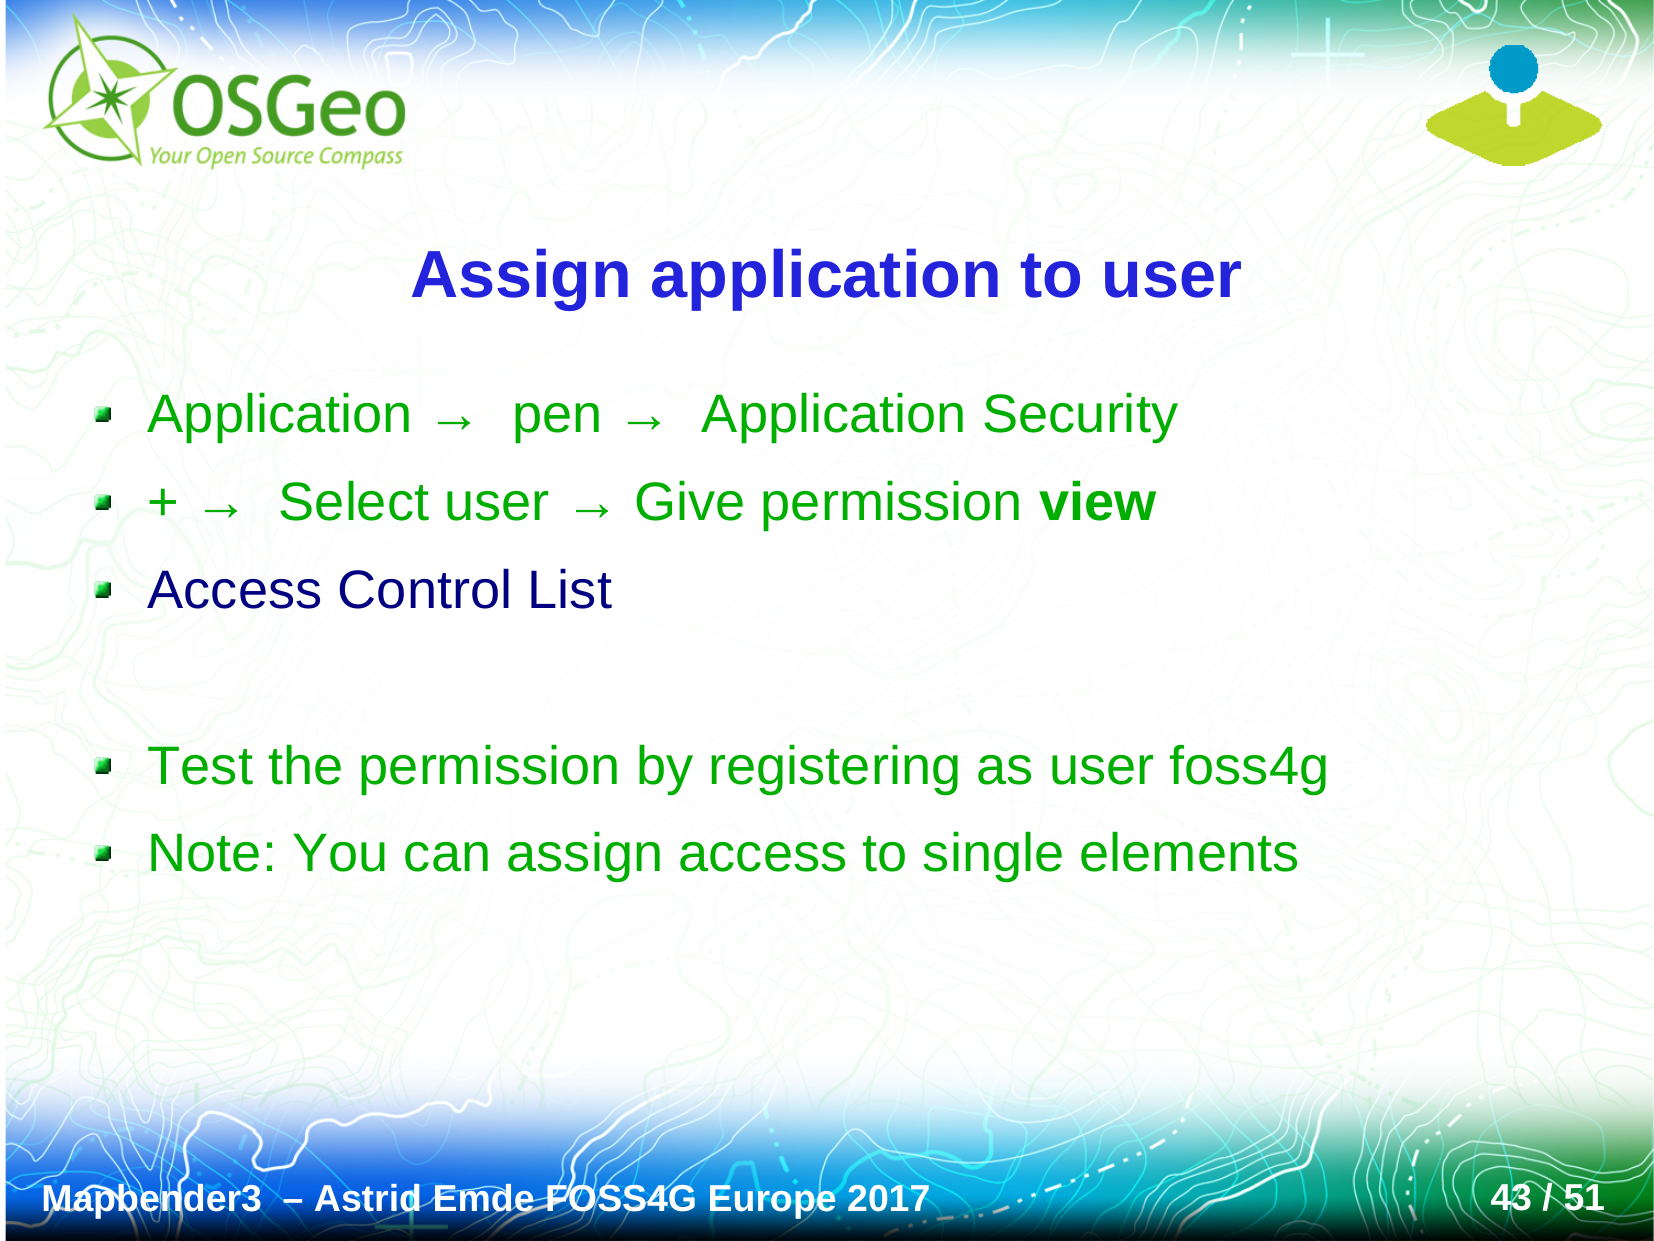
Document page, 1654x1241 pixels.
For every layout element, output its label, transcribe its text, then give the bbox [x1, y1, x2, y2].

title Assign application to user [82, 208, 1571, 342]
picture [5, 0, 1654, 1241]
list Application → pen → Application Security + → Select user → Give permission view Access Control List Test the permission by registering as user foss4g Note: You can assign access to single elements [76, 383, 1565, 1188]
